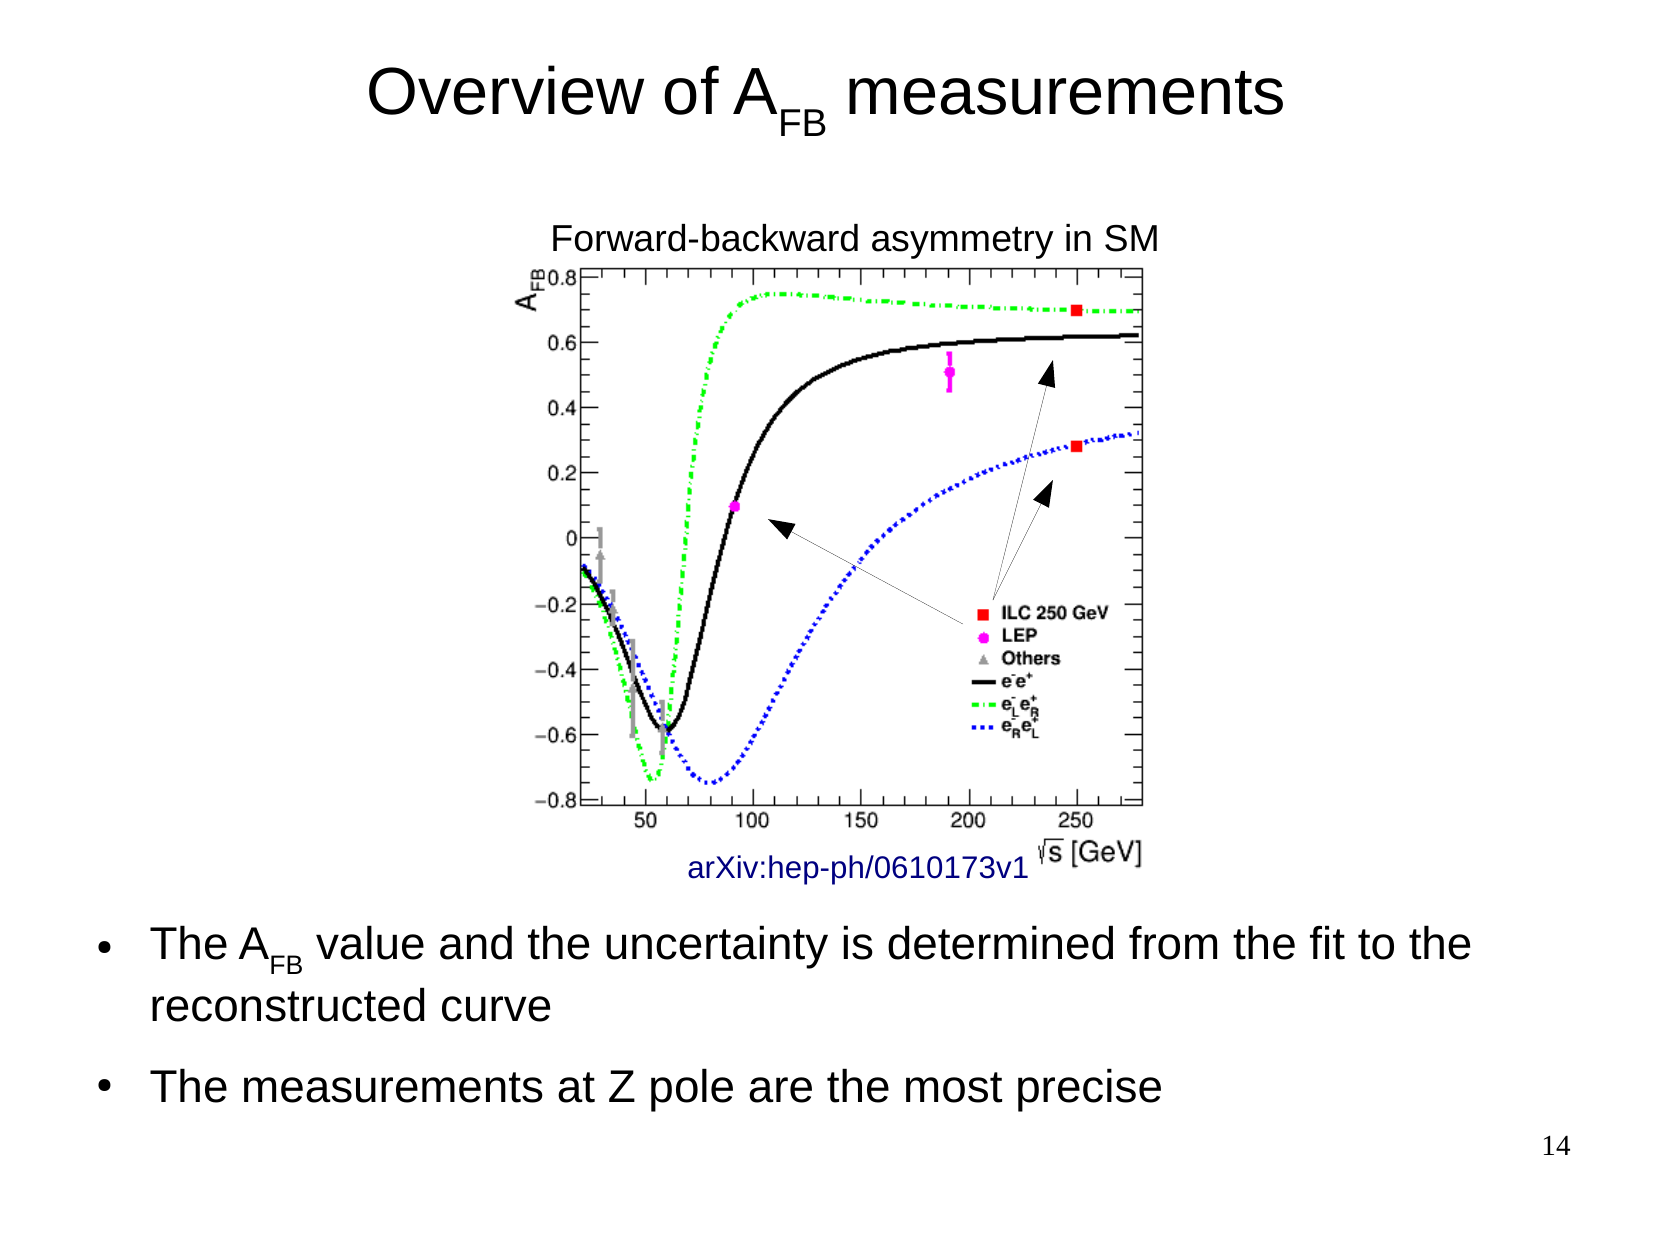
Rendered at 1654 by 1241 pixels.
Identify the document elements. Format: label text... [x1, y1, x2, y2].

title Overview of AFB measurements [82, 49, 1571, 151]
list The AFB value and the uncertainty is determined from the fit to the reconstructed curve The measurements at Z pole are the most precise [78, 918, 1571, 1197]
text_box arXiv:hep-ph/0610173v1 [663, 843, 1054, 893]
text_box Forward-backward asymmetry in SM [535, 210, 1176, 267]
picture [512, 255, 1161, 871]
